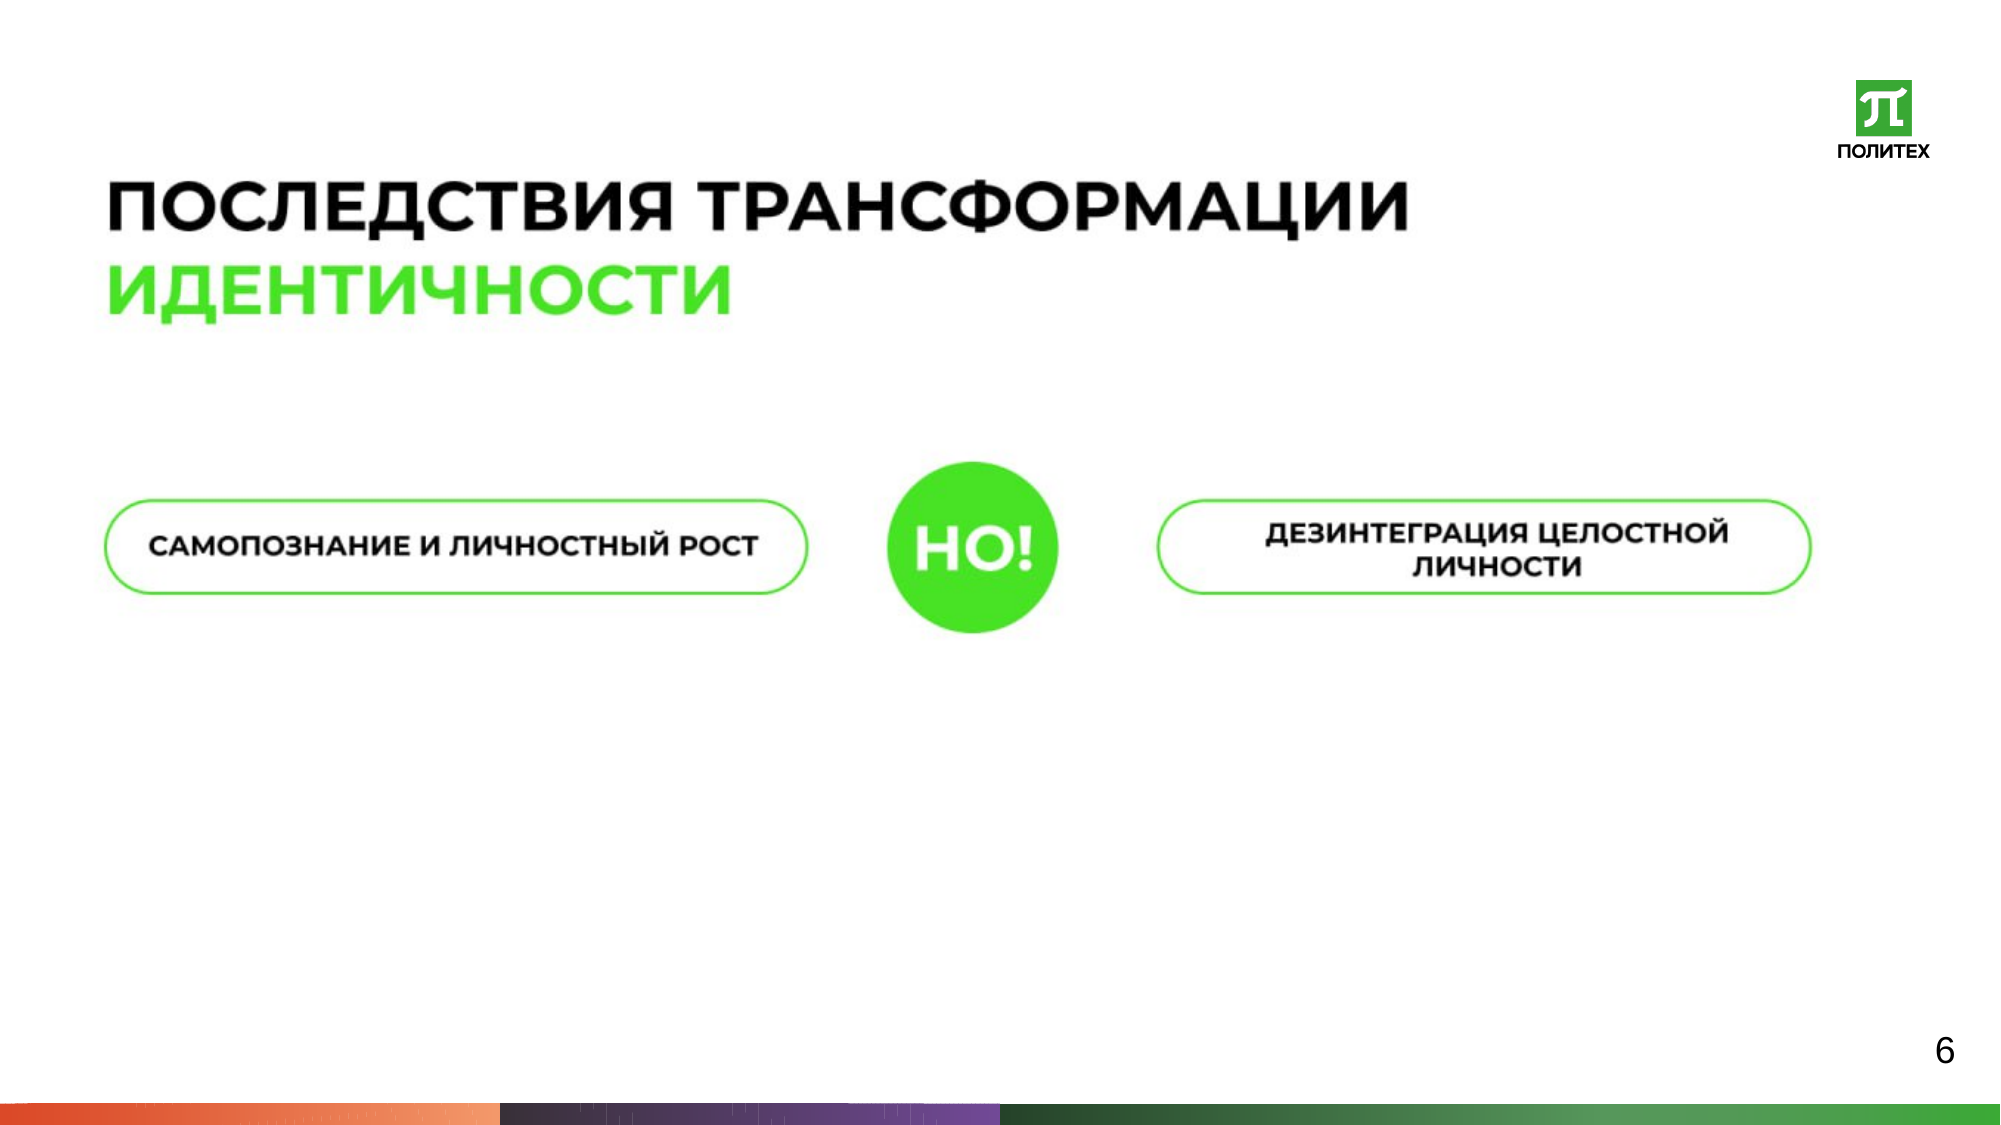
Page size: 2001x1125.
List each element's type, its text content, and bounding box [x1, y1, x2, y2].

picture [1838, 80, 1930, 158]
text_box <номер> [1920, 1022, 2000, 1093]
picture [1, 2, 1831, 1065]
